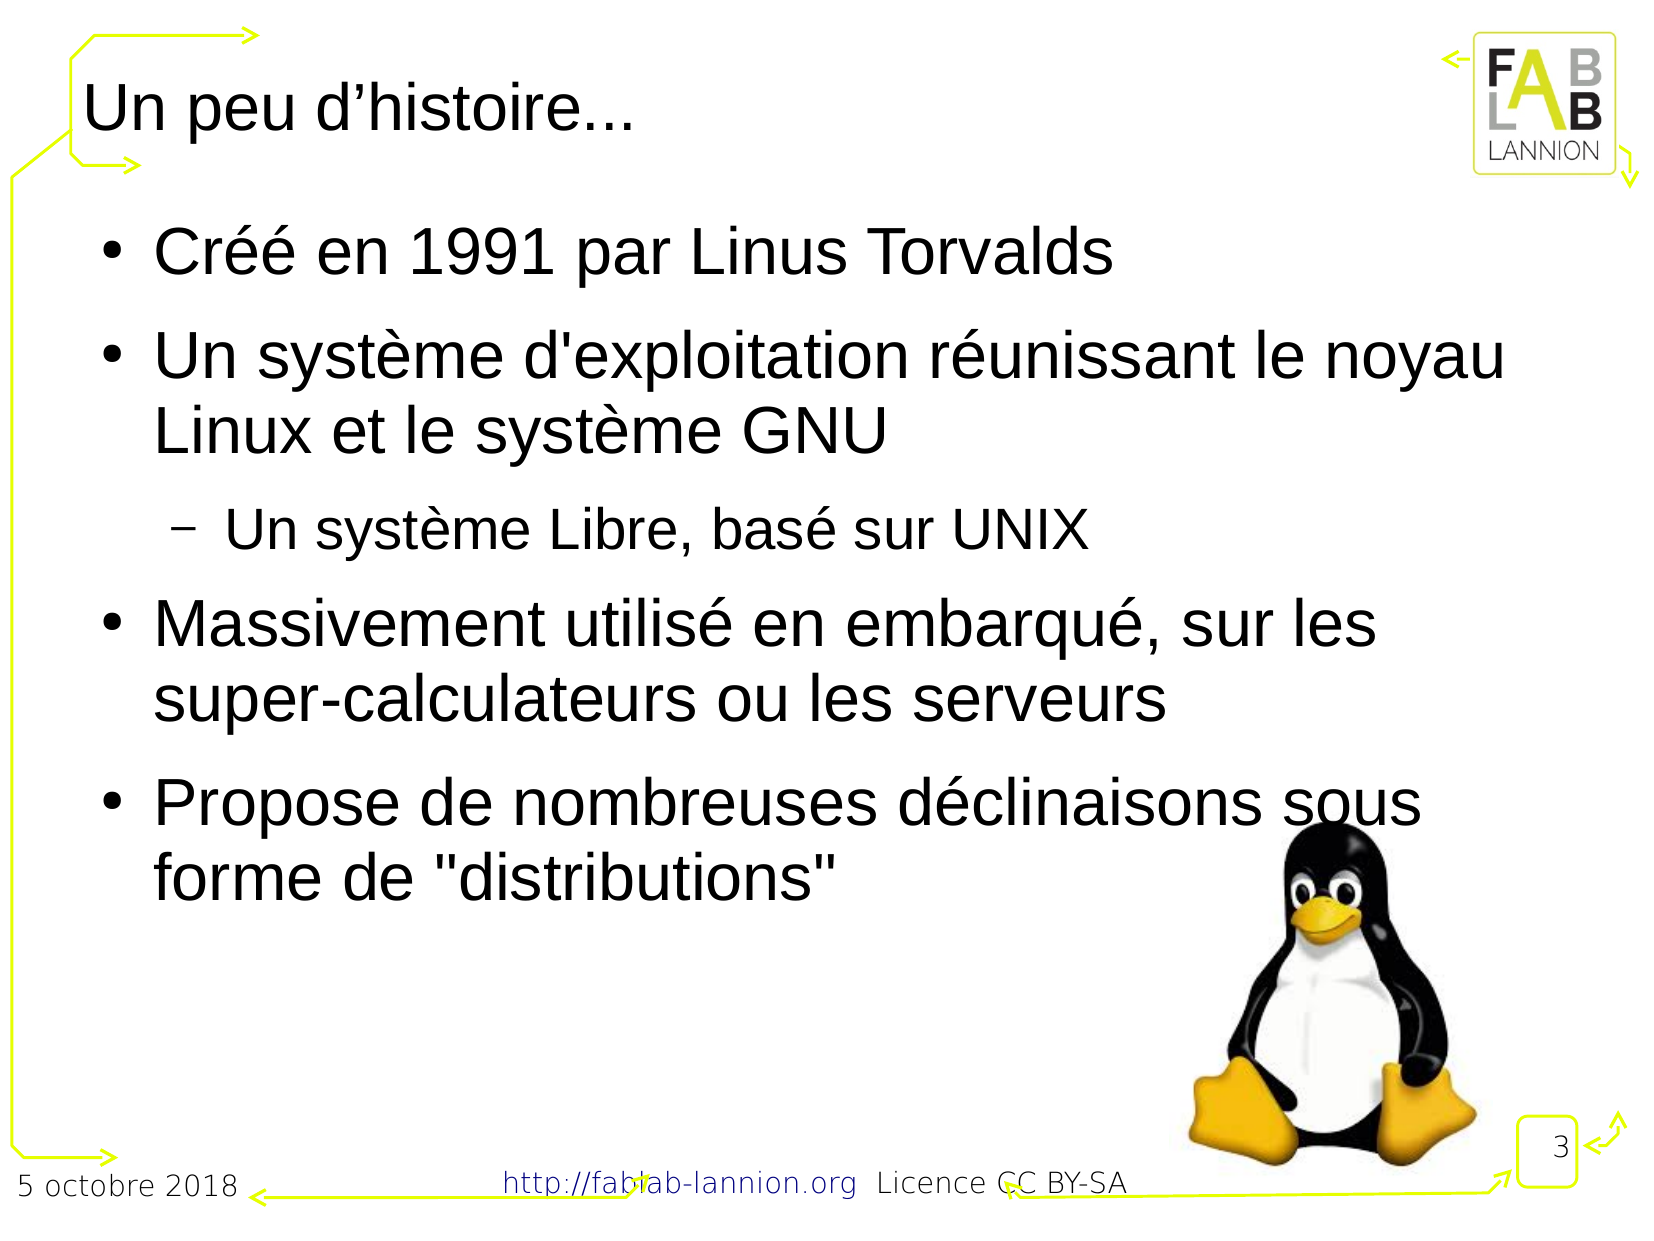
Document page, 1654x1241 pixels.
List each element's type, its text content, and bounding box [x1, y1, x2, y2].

title Un peu d’histoire... [82, 49, 1441, 166]
picture [1470, 29, 1619, 178]
picture [1169, 934, 1493, 1182]
list Créé en 1991 par Linus Torvalds Un système d'exploitation réunissant le noyau Linux et le système GNU Un système Libre, basé sur UNIX Massivement utilisé en embarqué, sur les super-calculateurs ou les serveurs Propose de nombreuses déclinaisons sous forme de "distributions" [82, 213, 1571, 934]
